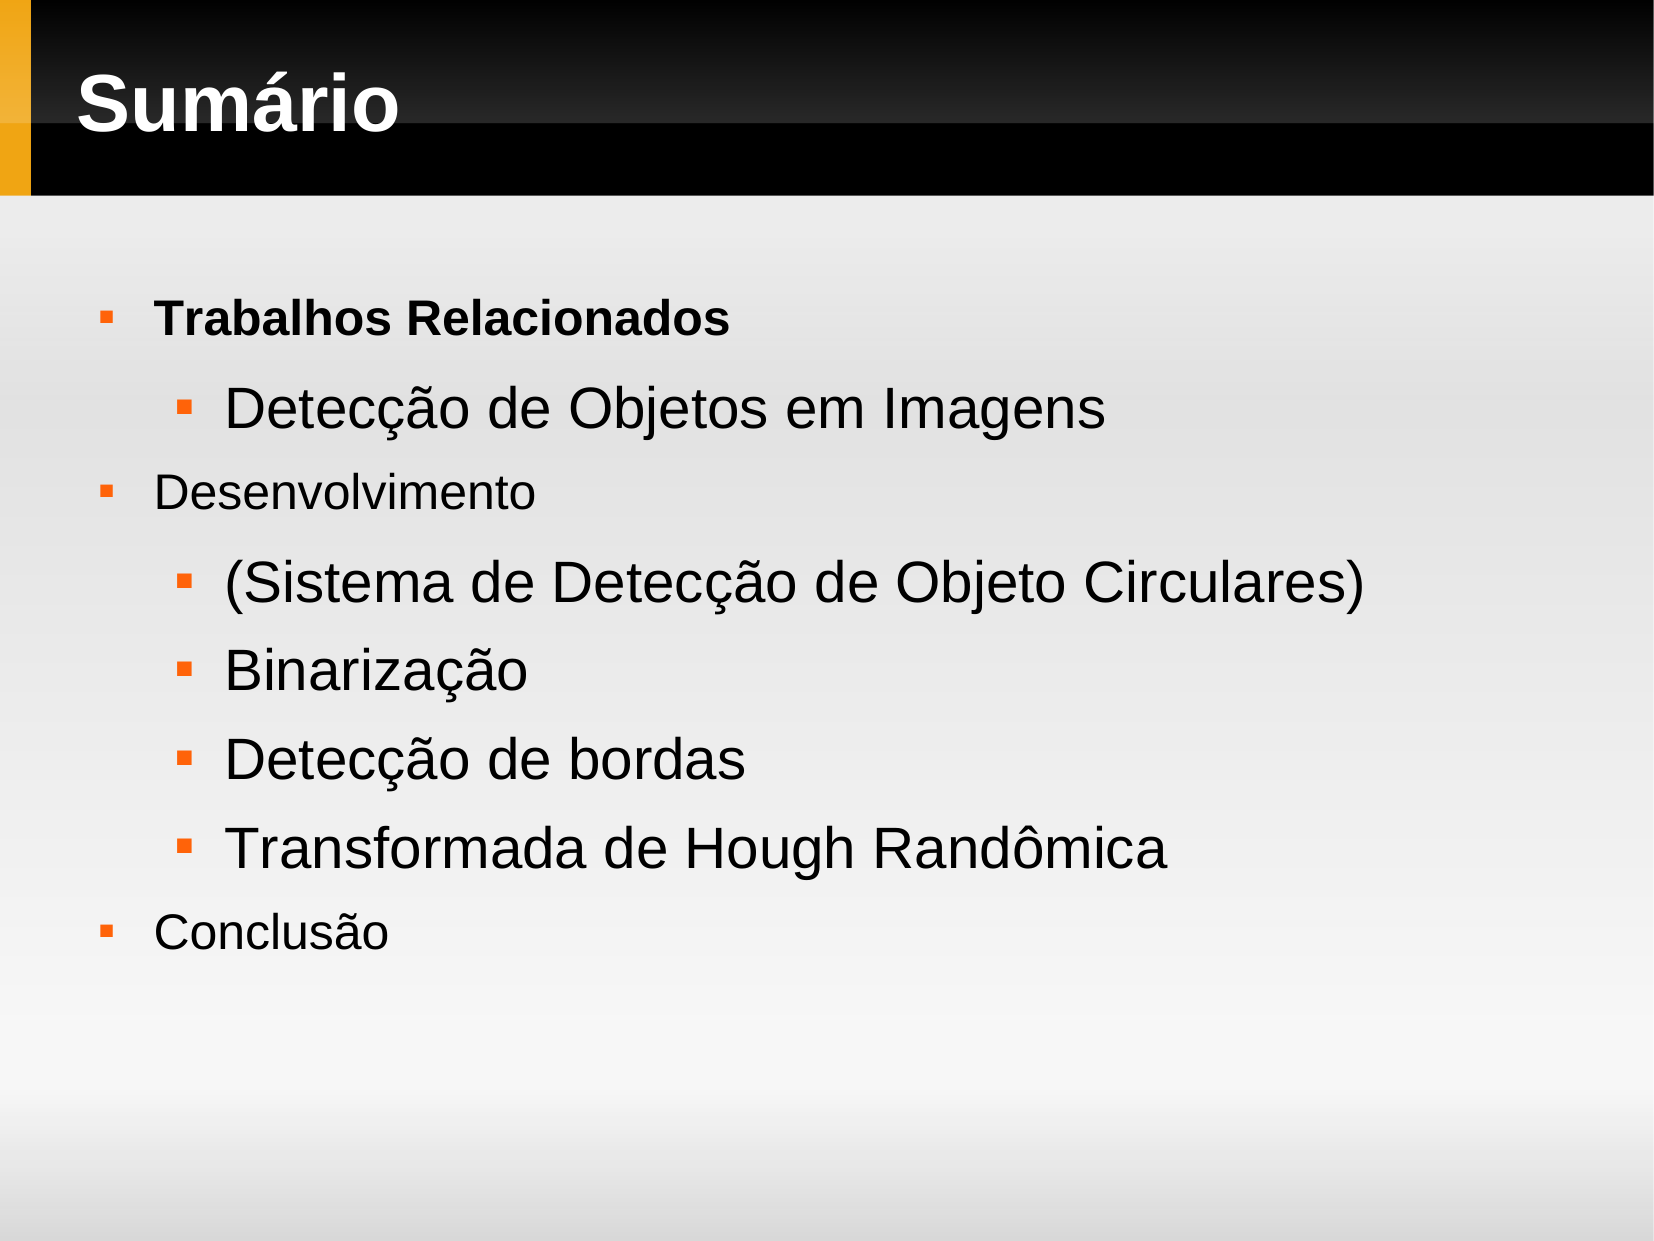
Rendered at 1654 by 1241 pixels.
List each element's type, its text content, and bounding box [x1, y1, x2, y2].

title Sumário [76, 0, 1565, 208]
picture [0, 0, 1654, 1241]
list Trabalhos Relacionados Detecção de Objetos em Imagens Desenvolvimento (Sistema de Detecção de Objeto Circulares) Binarização Detecção de bordas Transformada de Hough Randômica Conclusão [82, 290, 1571, 1109]
